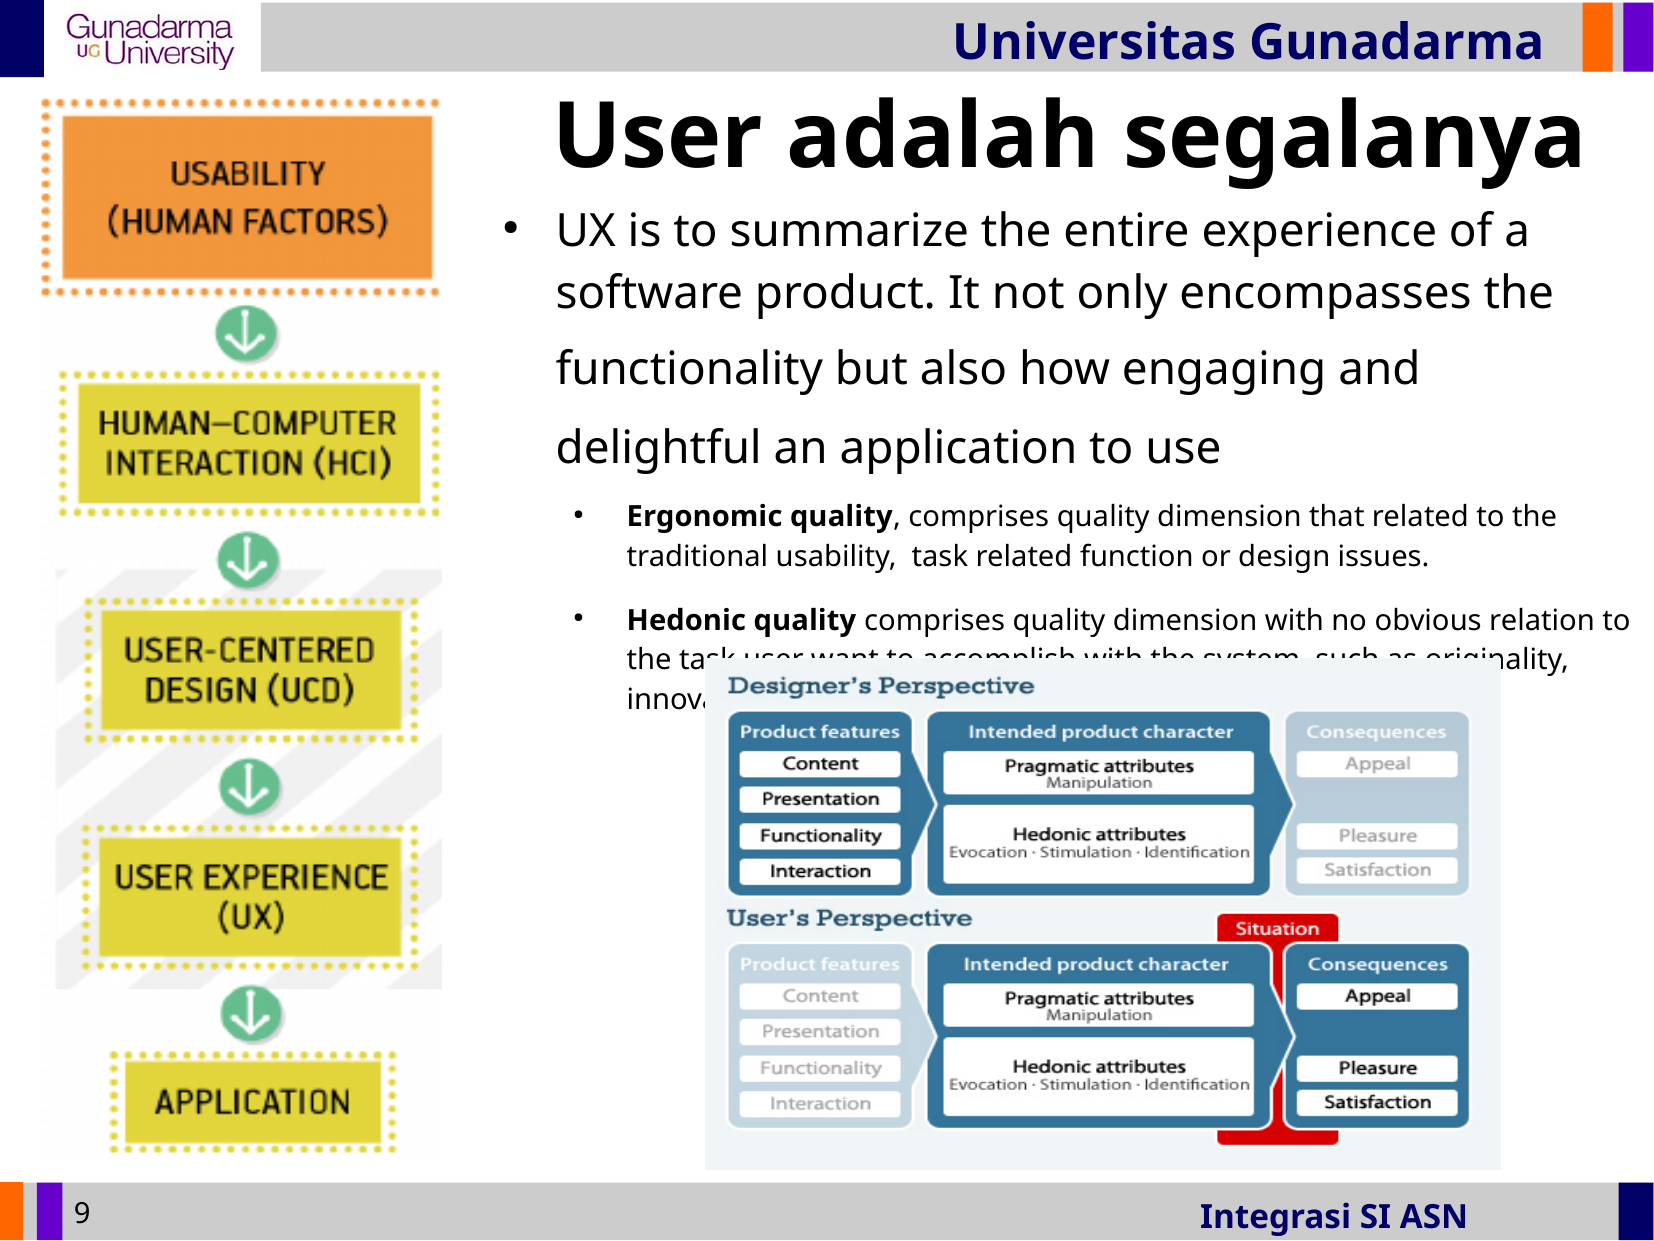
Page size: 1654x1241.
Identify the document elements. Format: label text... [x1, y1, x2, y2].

title User adalah segalanya [500, 68, 1640, 196]
picture [705, 658, 1501, 1171]
picture [26, 89, 442, 1166]
picture [65, 0, 235, 70]
list UX is to summarize the entire experience of a software product. It not only encompasses the functionality but also how engaging and delightful an application to use Ergonomic quality, comprises quality dimension that related to the traditional usability, task related function or design issues. Hedonic quality comprises quality dimension with no obvious relation to the task user want to accomplish with the system, such as originality, innovativeness, aesthetic. [484, 197, 1640, 406]
